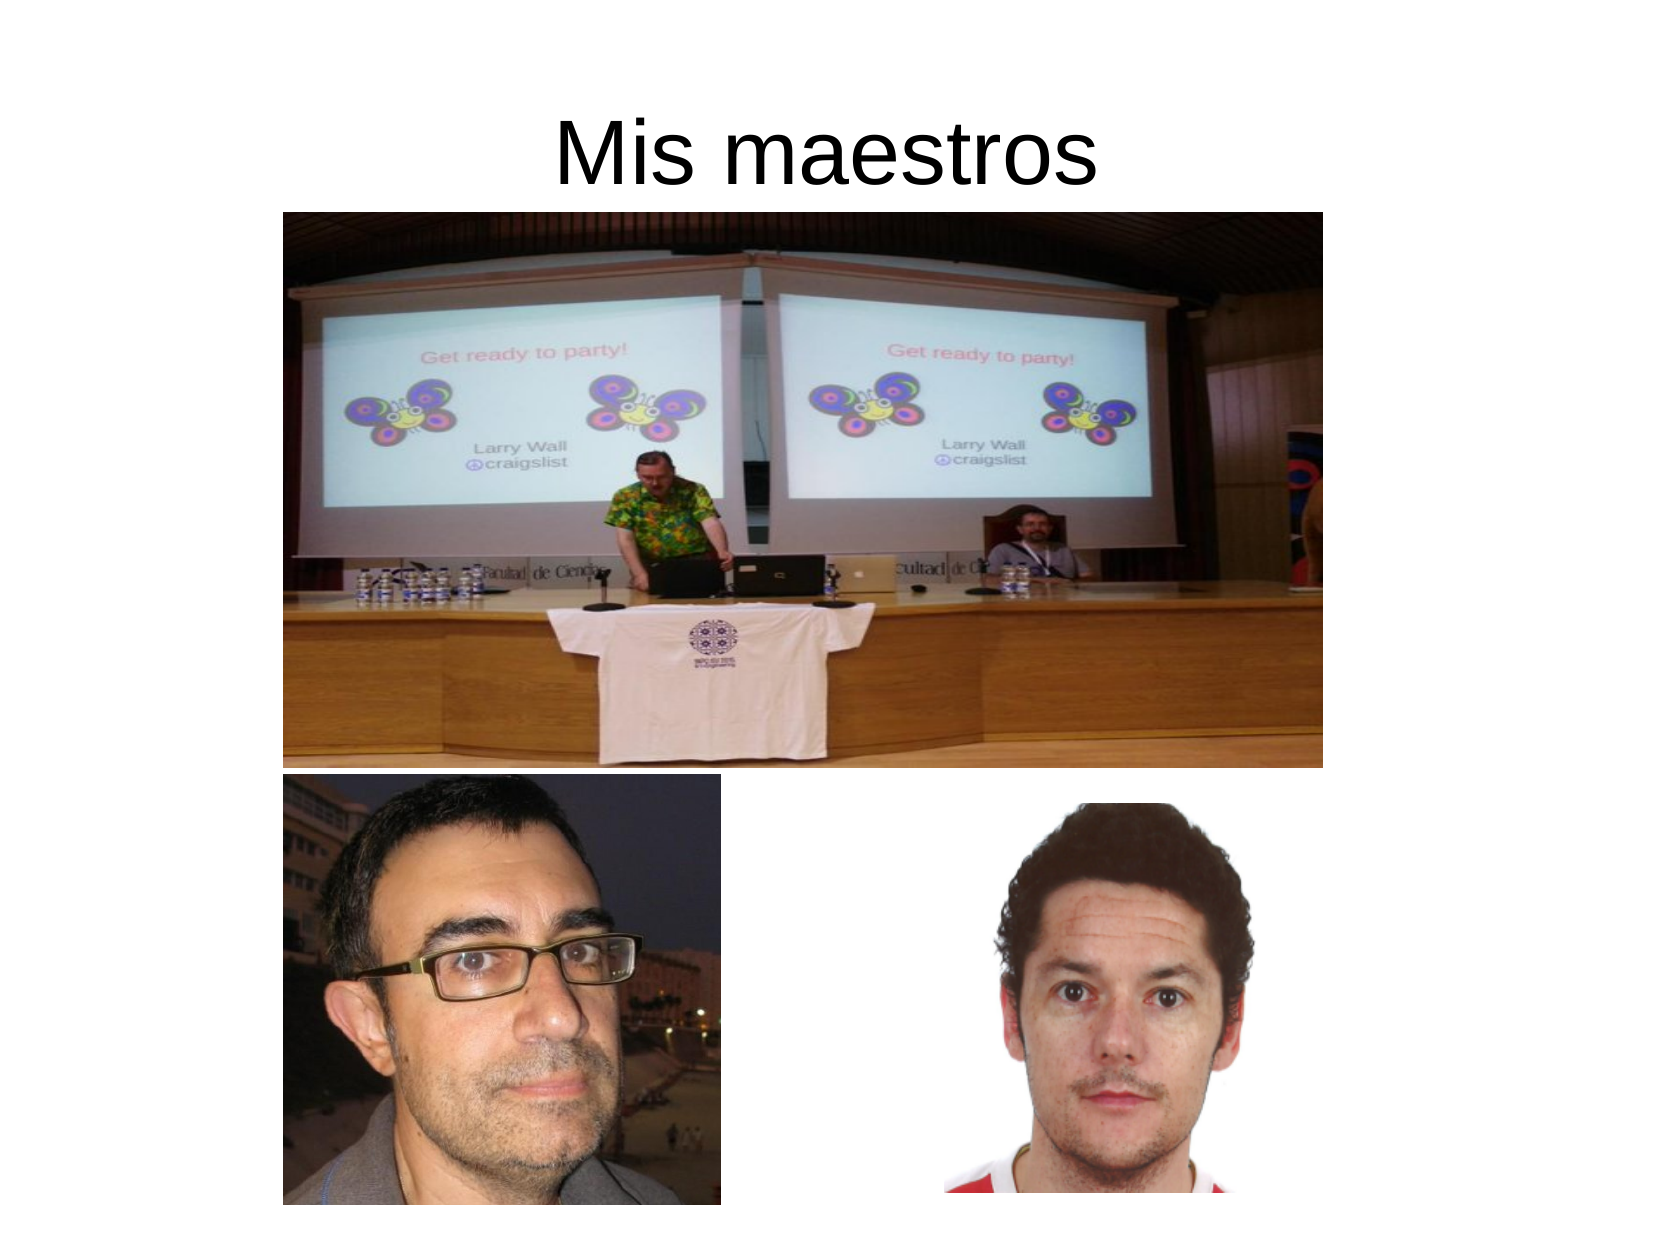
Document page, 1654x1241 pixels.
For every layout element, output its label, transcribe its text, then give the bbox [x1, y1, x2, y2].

title Mis maestros [82, 49, 1571, 257]
picture [283, 774, 721, 1205]
picture [283, 212, 1323, 768]
picture [944, 803, 1306, 1193]
